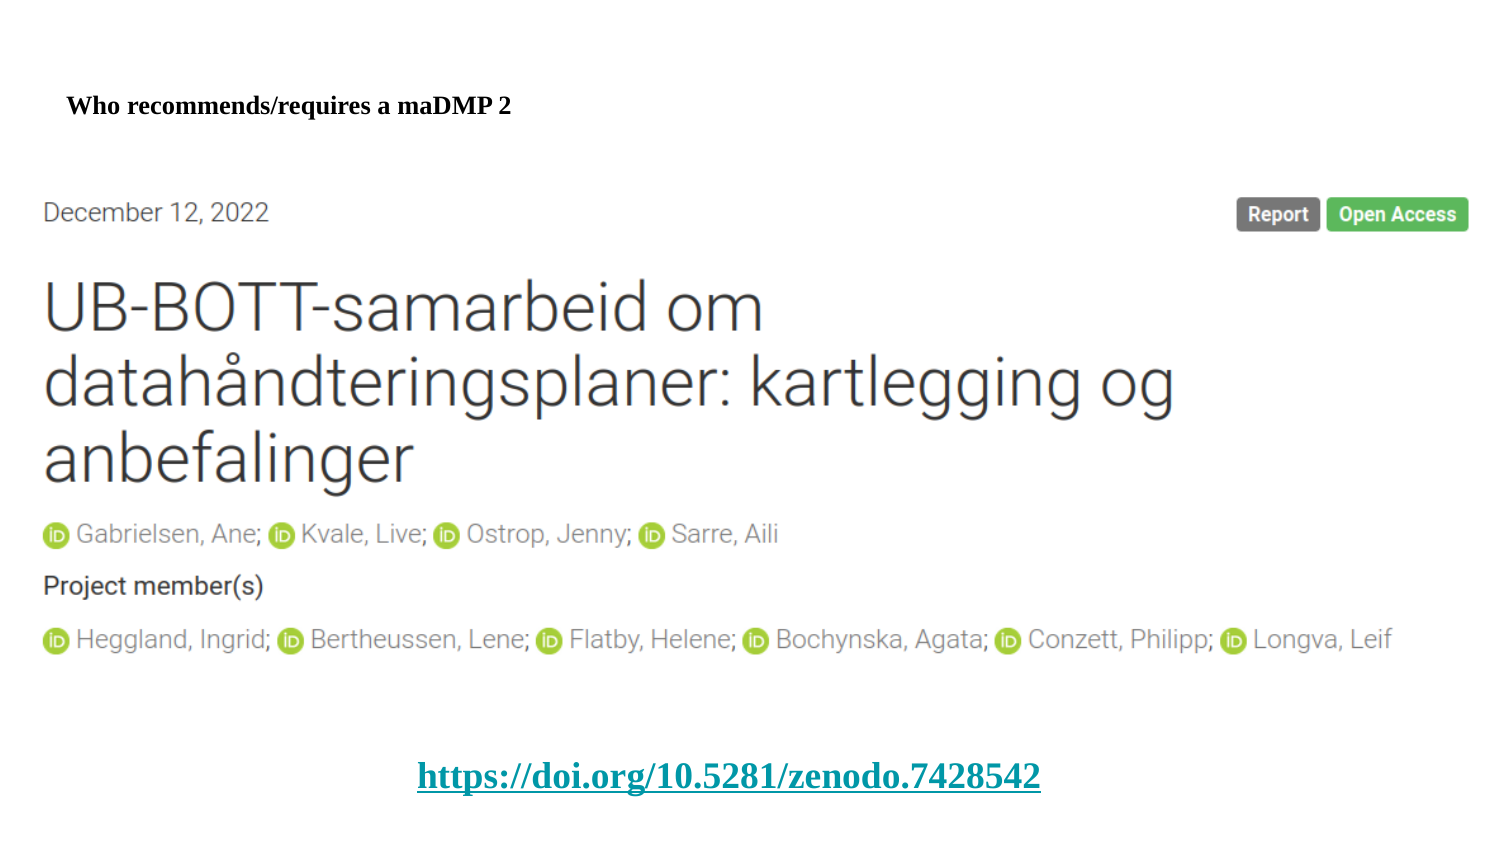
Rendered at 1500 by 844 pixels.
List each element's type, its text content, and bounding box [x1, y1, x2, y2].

title Who recommends/requires a maDMP 2 [51, 72, 1449, 167]
text_box https://doi.org/10.5281/zenodo.7428542 [401, 729, 1072, 812]
picture [24, 191, 1475, 680]
